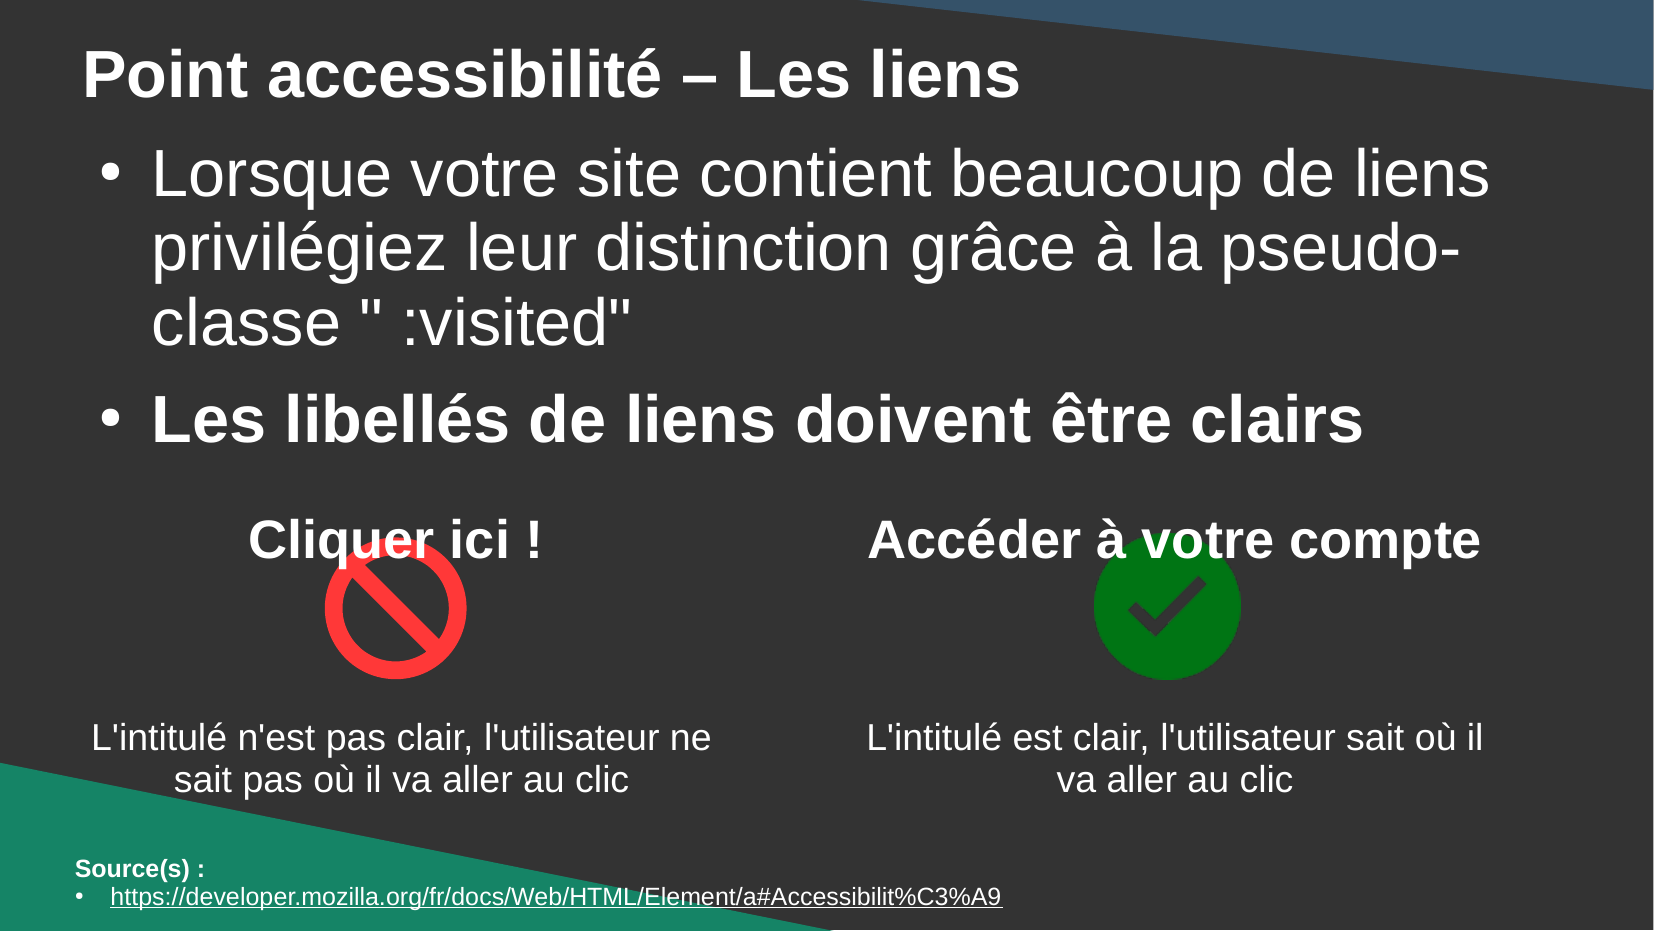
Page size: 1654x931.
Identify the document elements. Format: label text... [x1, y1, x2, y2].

text_box [857, 0, 1654, 90]
list Lorsque votre site contient beaucoup de liens privilégiez leur distinction grâce à la pseudo-classe " :visited" Les libellés de liens doivent être clairs [80, 135, 1605, 473]
text_box L'intitulé n'est pas clair, l'utilisateur ne sait pas où il va aller au clic [64, 708, 739, 808]
text_box Accéder à votre compte [814, 501, 1536, 585]
text_box Cliquer ici ! [76, 501, 715, 578]
title Point accessibilité – Les liens [82, 37, 1571, 122]
text_box [324, 578, 467, 680]
text_box L'intitulé est clair, l'utilisateur sait où il va aller au clic [838, 708, 1512, 808]
text_box Source(s) : https://developer.mozilla.org/fr/docs/Web/HTML/Element/a#Accessibilit%C3%A9 [60, 847, 1546, 931]
picture [1094, 585, 1241, 680]
text_box [0, 762, 418, 931]
